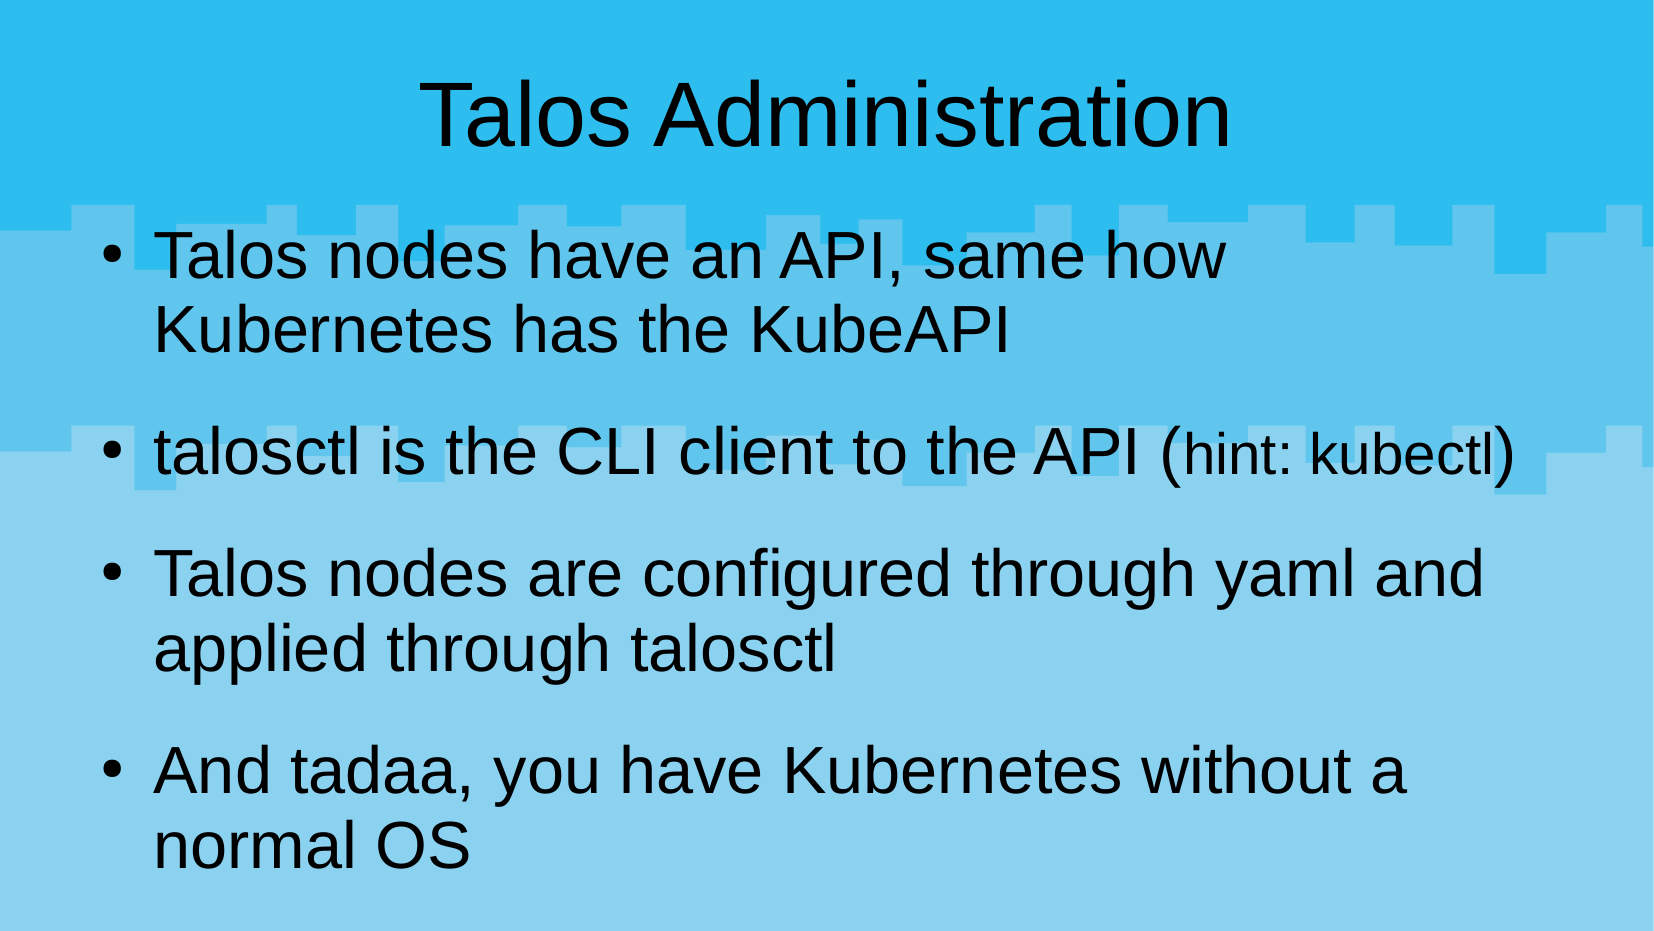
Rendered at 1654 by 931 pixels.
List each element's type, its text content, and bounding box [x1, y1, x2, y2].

picture [0, 0, 1654, 931]
list Talos nodes have an API, same how Kubernetes has the KubeAPI talosctl is the CLI client to the API (hint: kubectl) Talos nodes are configured through yaml and applied through talosctl And tadaa, you have Kubernetes without a normal OS [82, 217, 1571, 886]
title Talos Administration [82, 37, 1571, 193]
